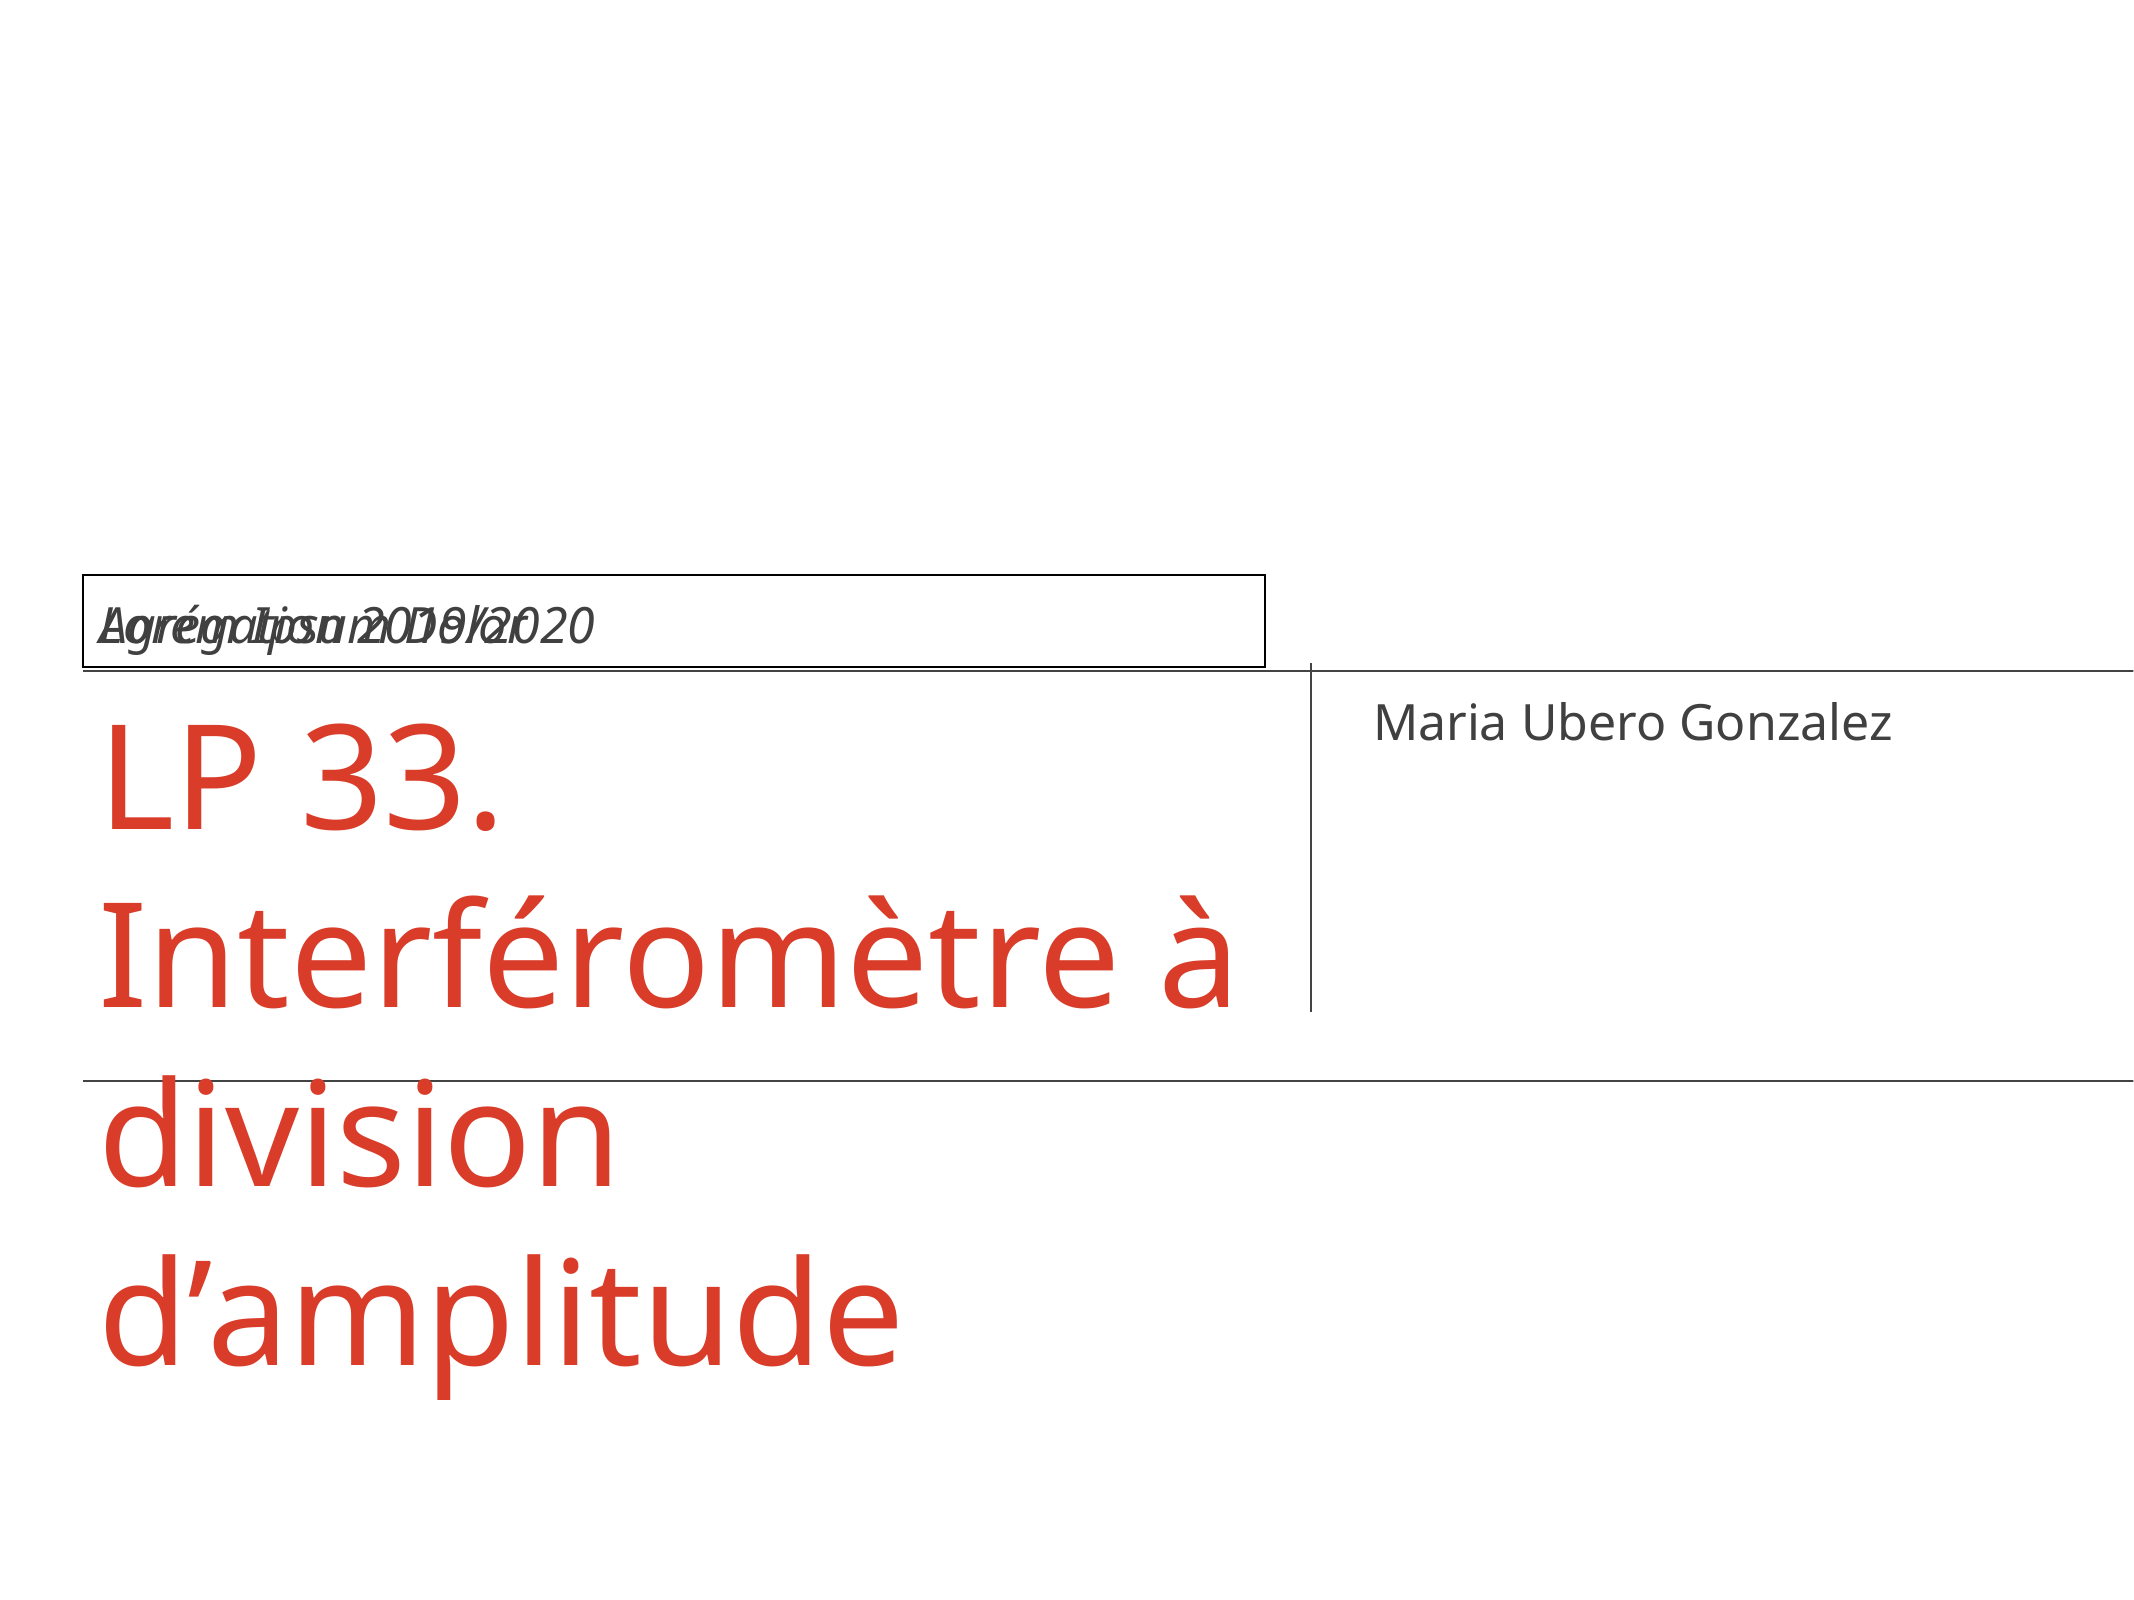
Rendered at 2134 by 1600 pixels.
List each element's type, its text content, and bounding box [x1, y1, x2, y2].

text_box LP 33. Interféromètre à division d’amplitude [83, 679, 1265, 1305]
text_box Maria Ubero Gonzalez [1358, 679, 2055, 1076]
text_box Agrégation 2019/2020 [83, 575, 1265, 659]
